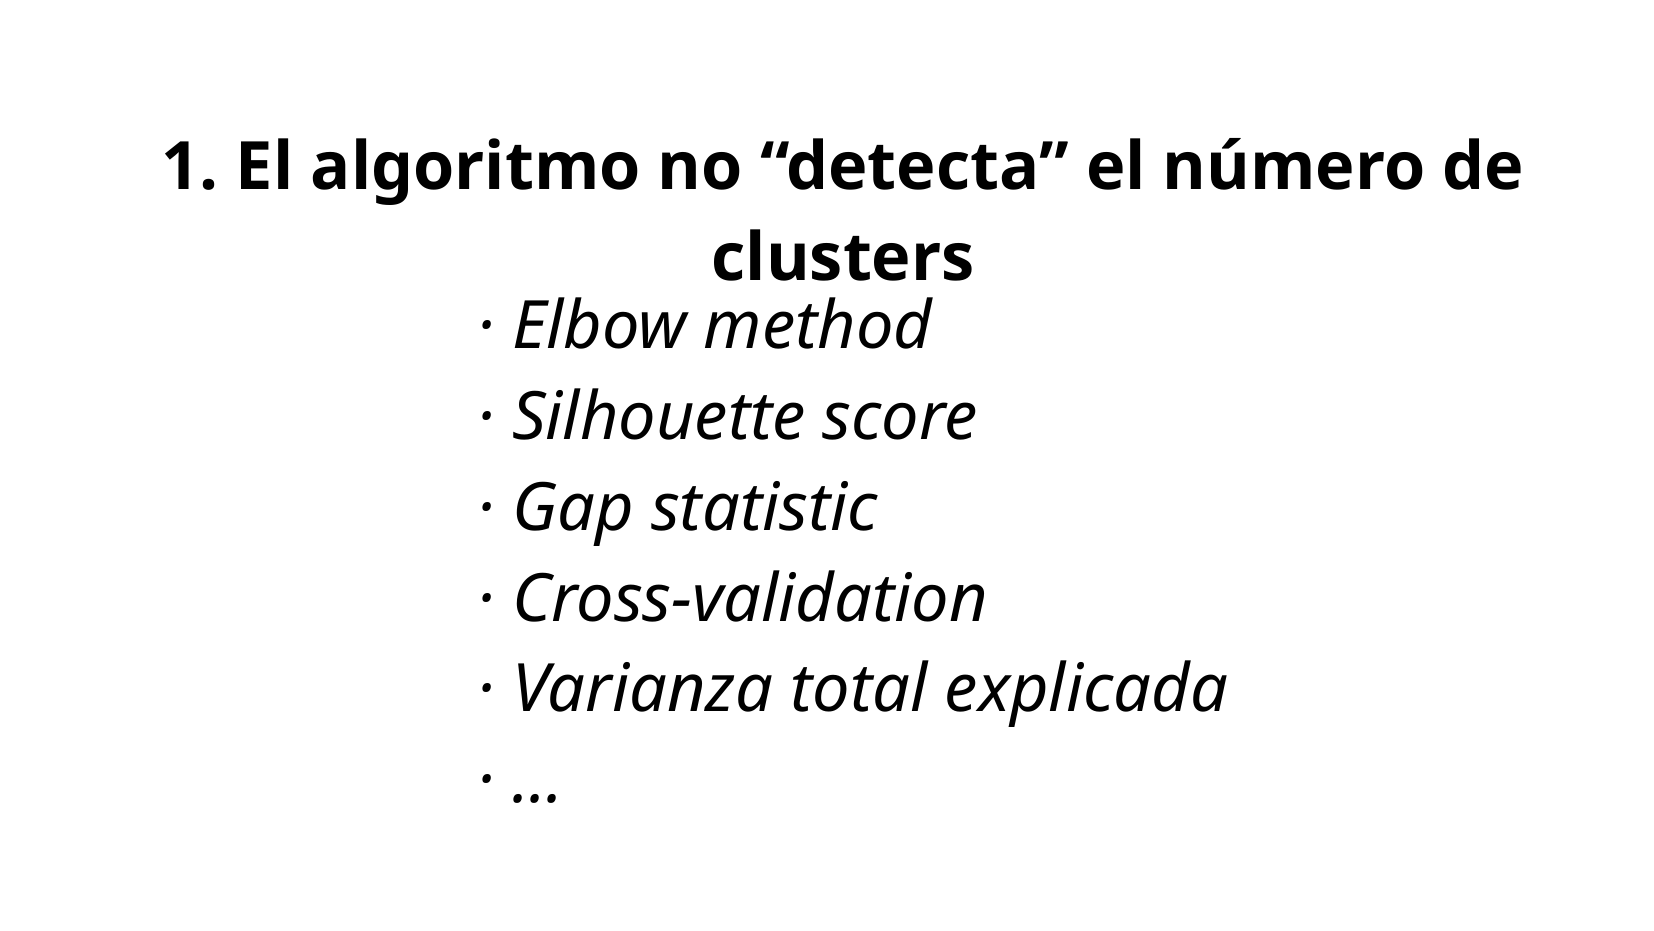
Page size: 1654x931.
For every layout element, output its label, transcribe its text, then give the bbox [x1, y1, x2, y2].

text_box · Elbow method · Silhouette score · Gap statistic · Cross-validation · Varianza total explicada · ... [463, 270, 1257, 767]
text_box 1. El algoritmo no “detecta” el número de clusters [101, 110, 1586, 329]
